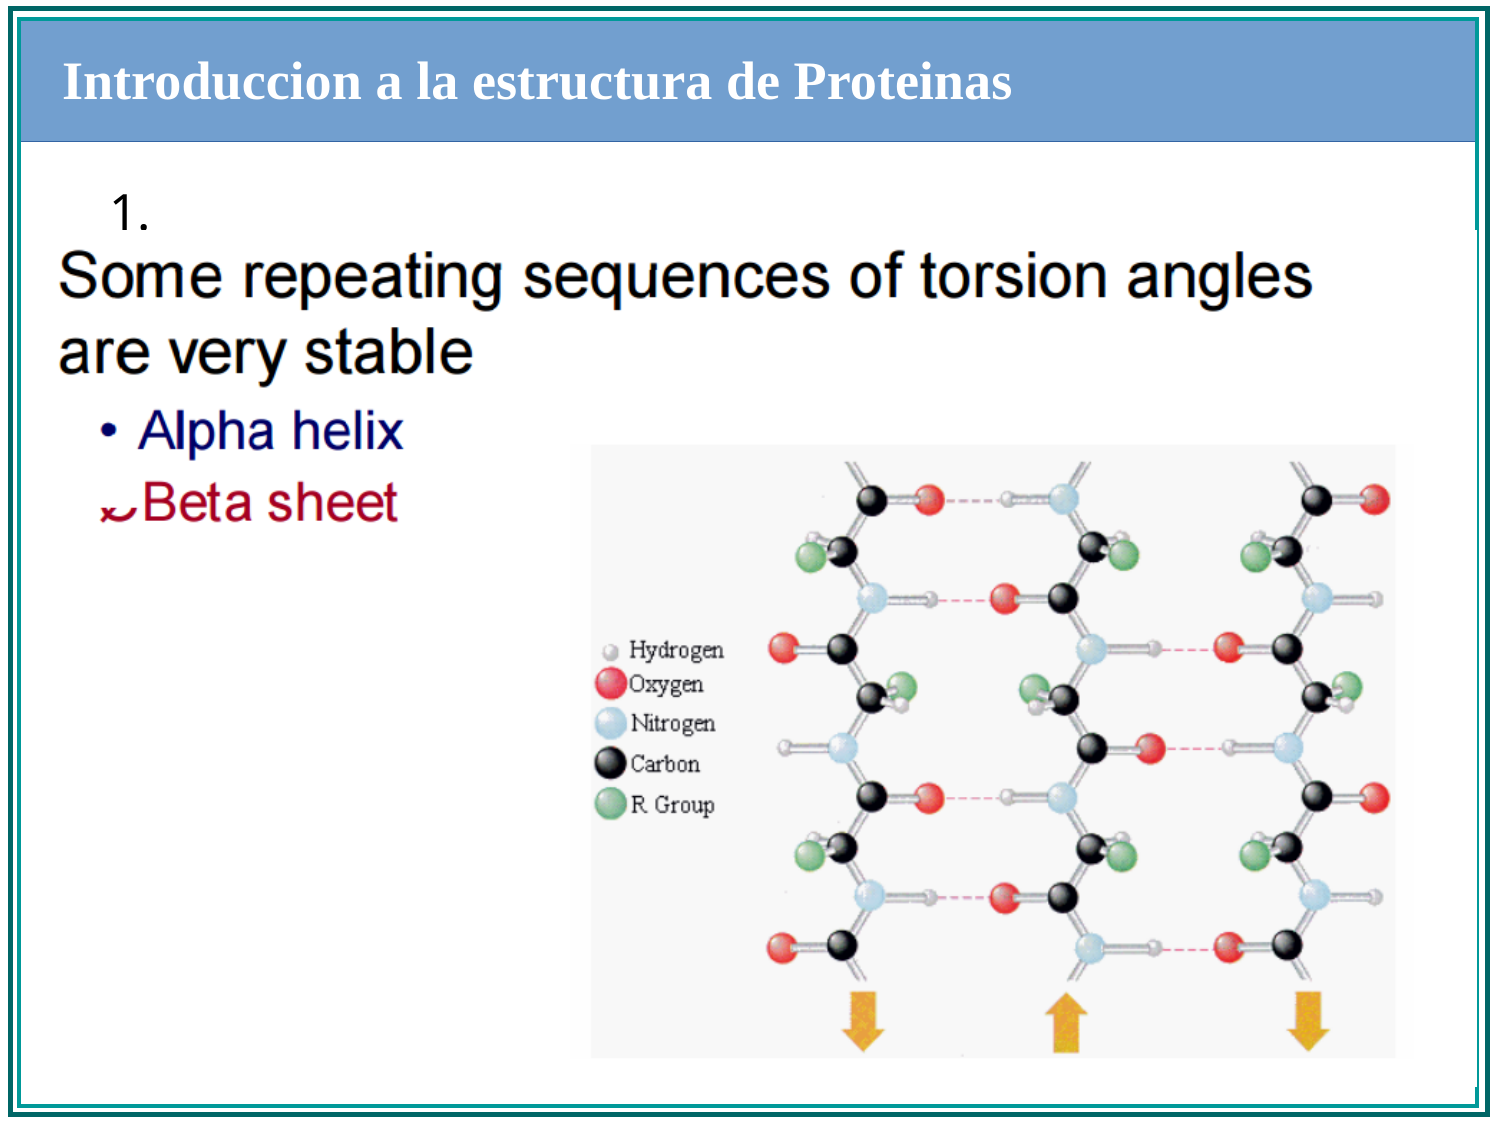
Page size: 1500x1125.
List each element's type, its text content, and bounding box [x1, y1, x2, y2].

text_box 1. [94, 173, 756, 230]
picture [35, 230, 1477, 1087]
text_box [21, 21, 1475, 142]
text_box Introduccion a la estructura de Proteinas [47, 38, 1335, 142]
